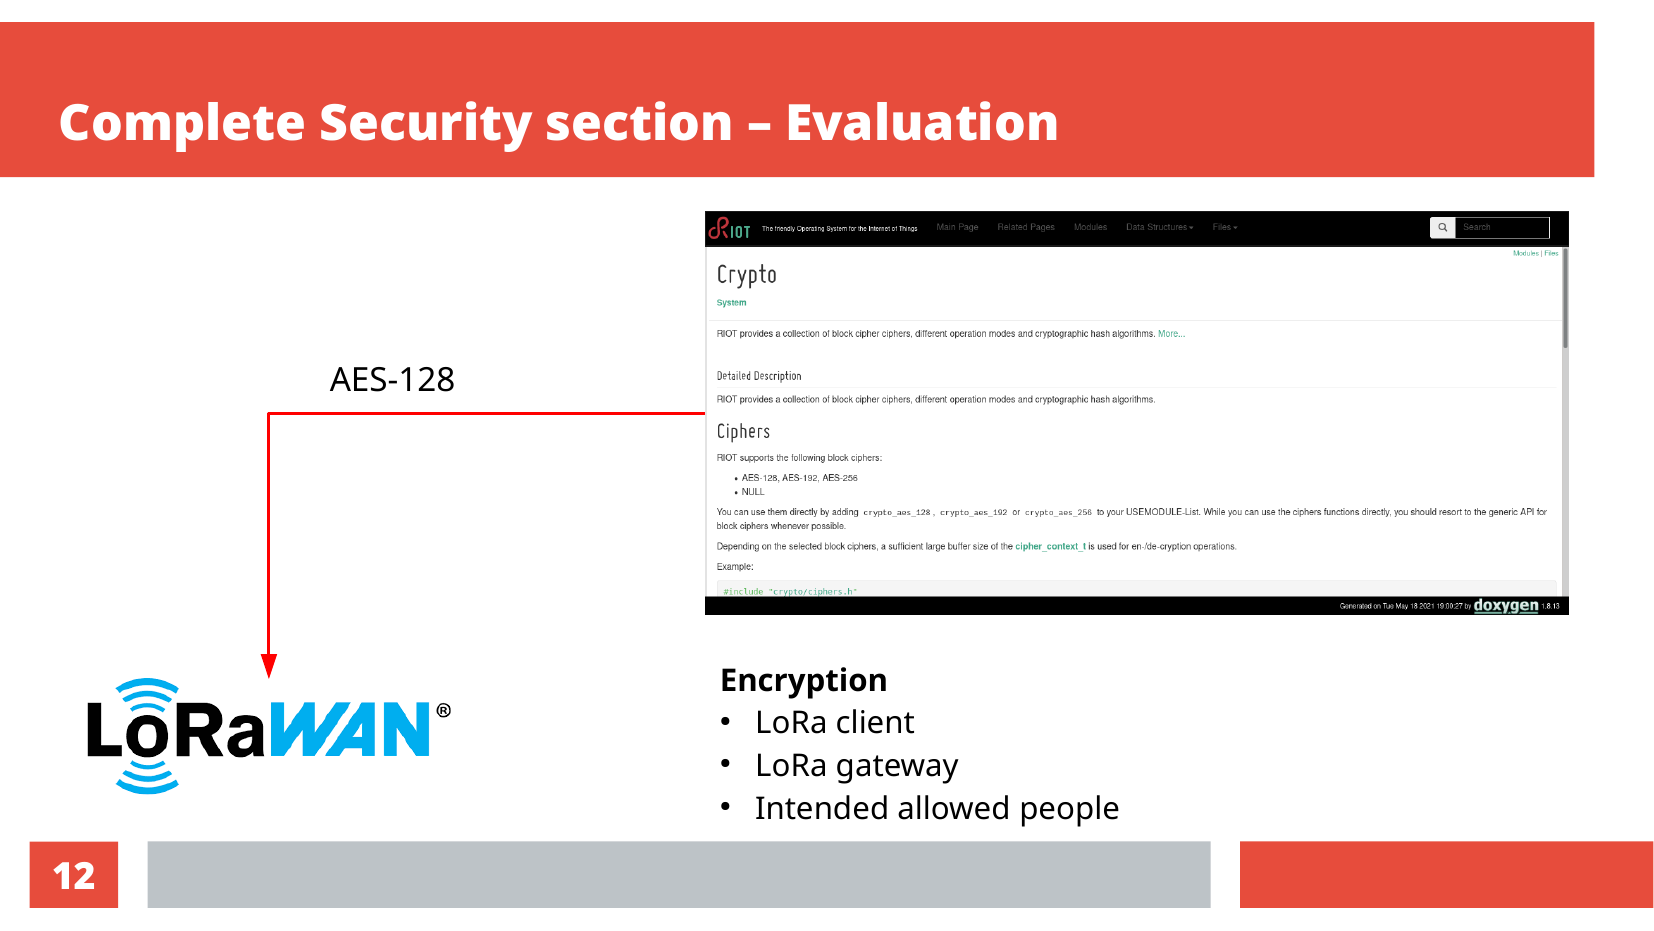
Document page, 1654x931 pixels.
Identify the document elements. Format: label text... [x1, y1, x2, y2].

text_box Encryption LoRa client LoRa gateway Intended allowed people [705, 650, 1366, 811]
picture [705, 211, 1569, 616]
title Complete Security section – Evaluation [59, 44, 1595, 156]
picture [87, 678, 451, 796]
text_box AES-128 [315, 348, 616, 402]
